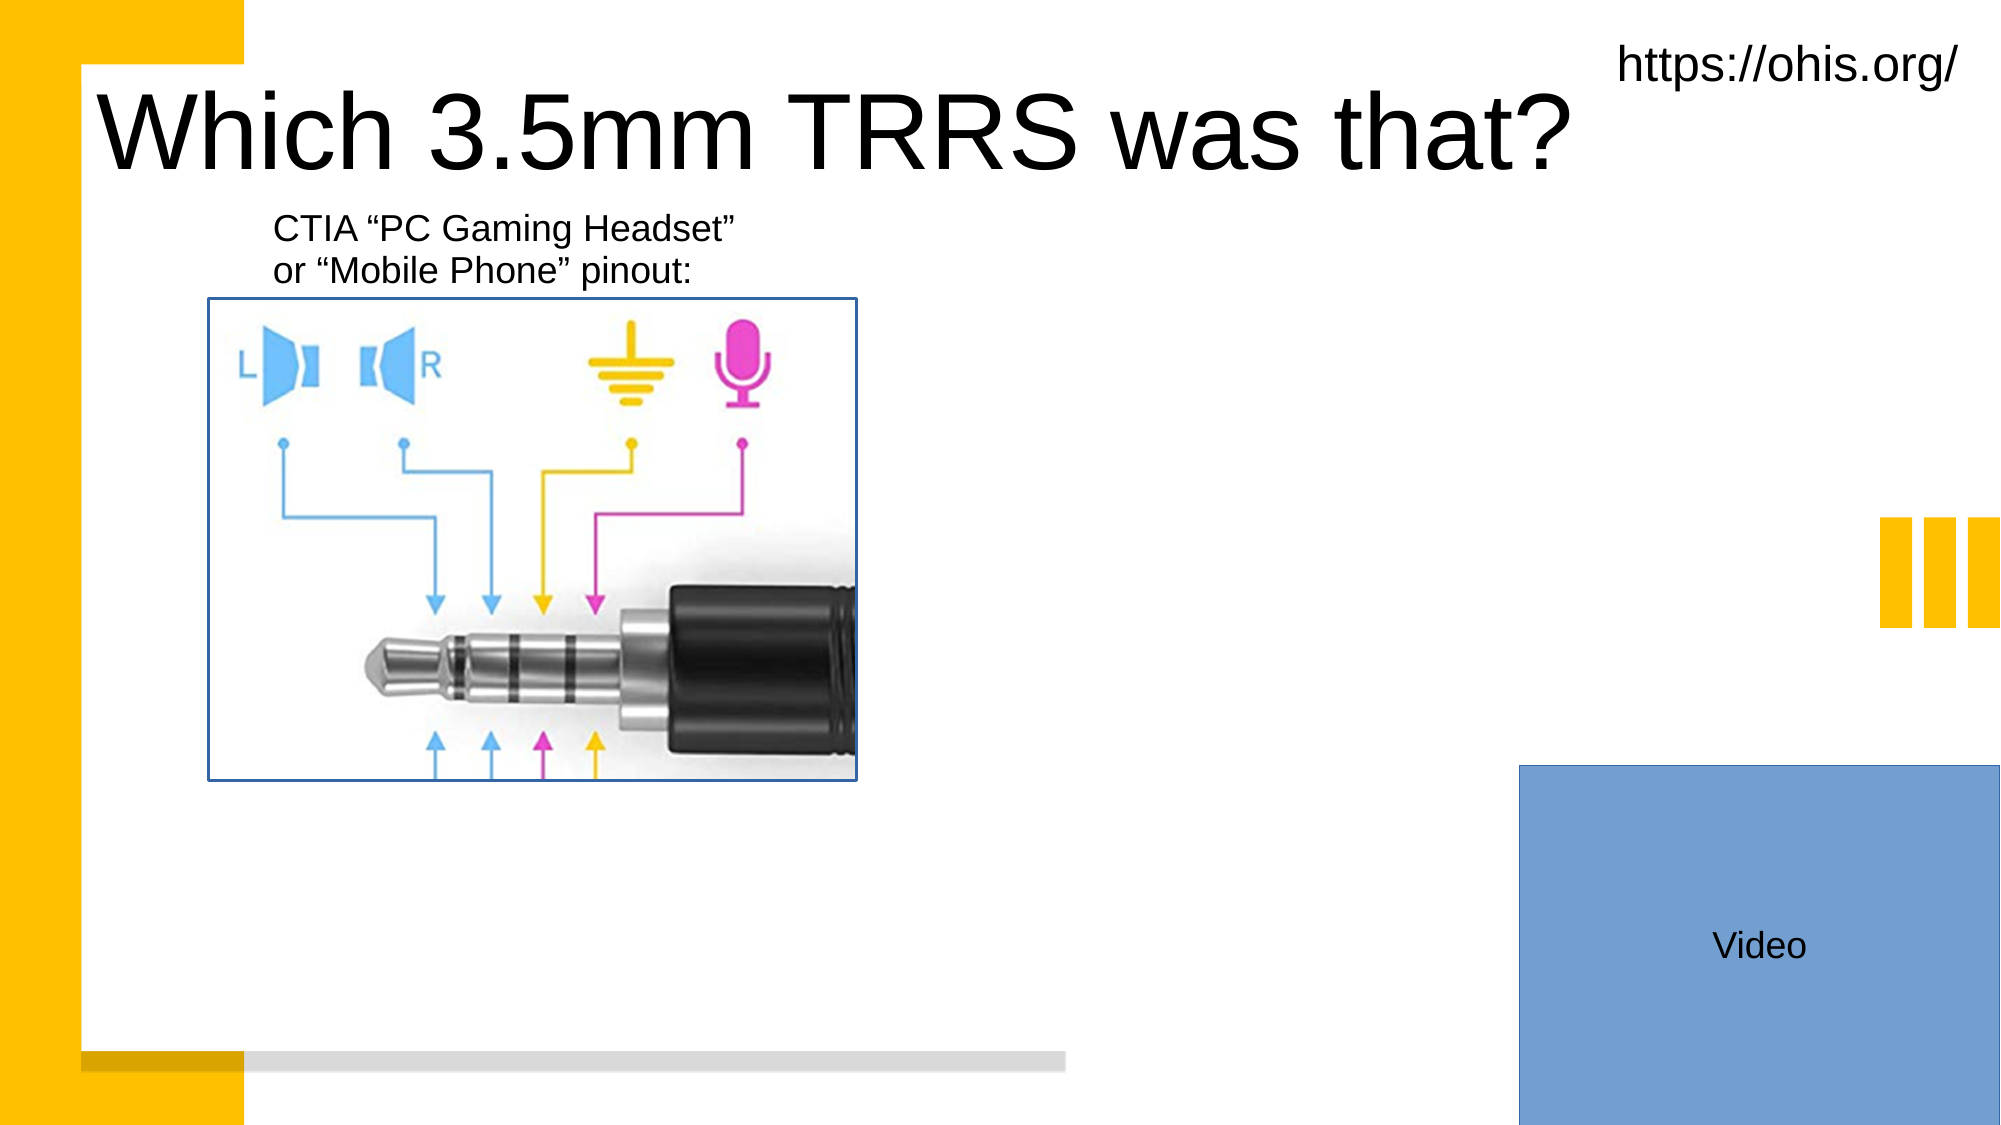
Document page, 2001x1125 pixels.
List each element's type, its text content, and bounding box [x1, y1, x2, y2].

text_box Which 3.5mm TRRS was that? [81, 64, 1921, 201]
text_box [0, 0, 2000, 1125]
text_box CTIA “PC Gaming Headset” or “Mobile Phone” pinout: [258, 200, 751, 299]
picture [210, 299, 855, 779]
text_box https://ohis.org/ [1590, 29, 1974, 105]
text_box Video [1519, 765, 2000, 1125]
